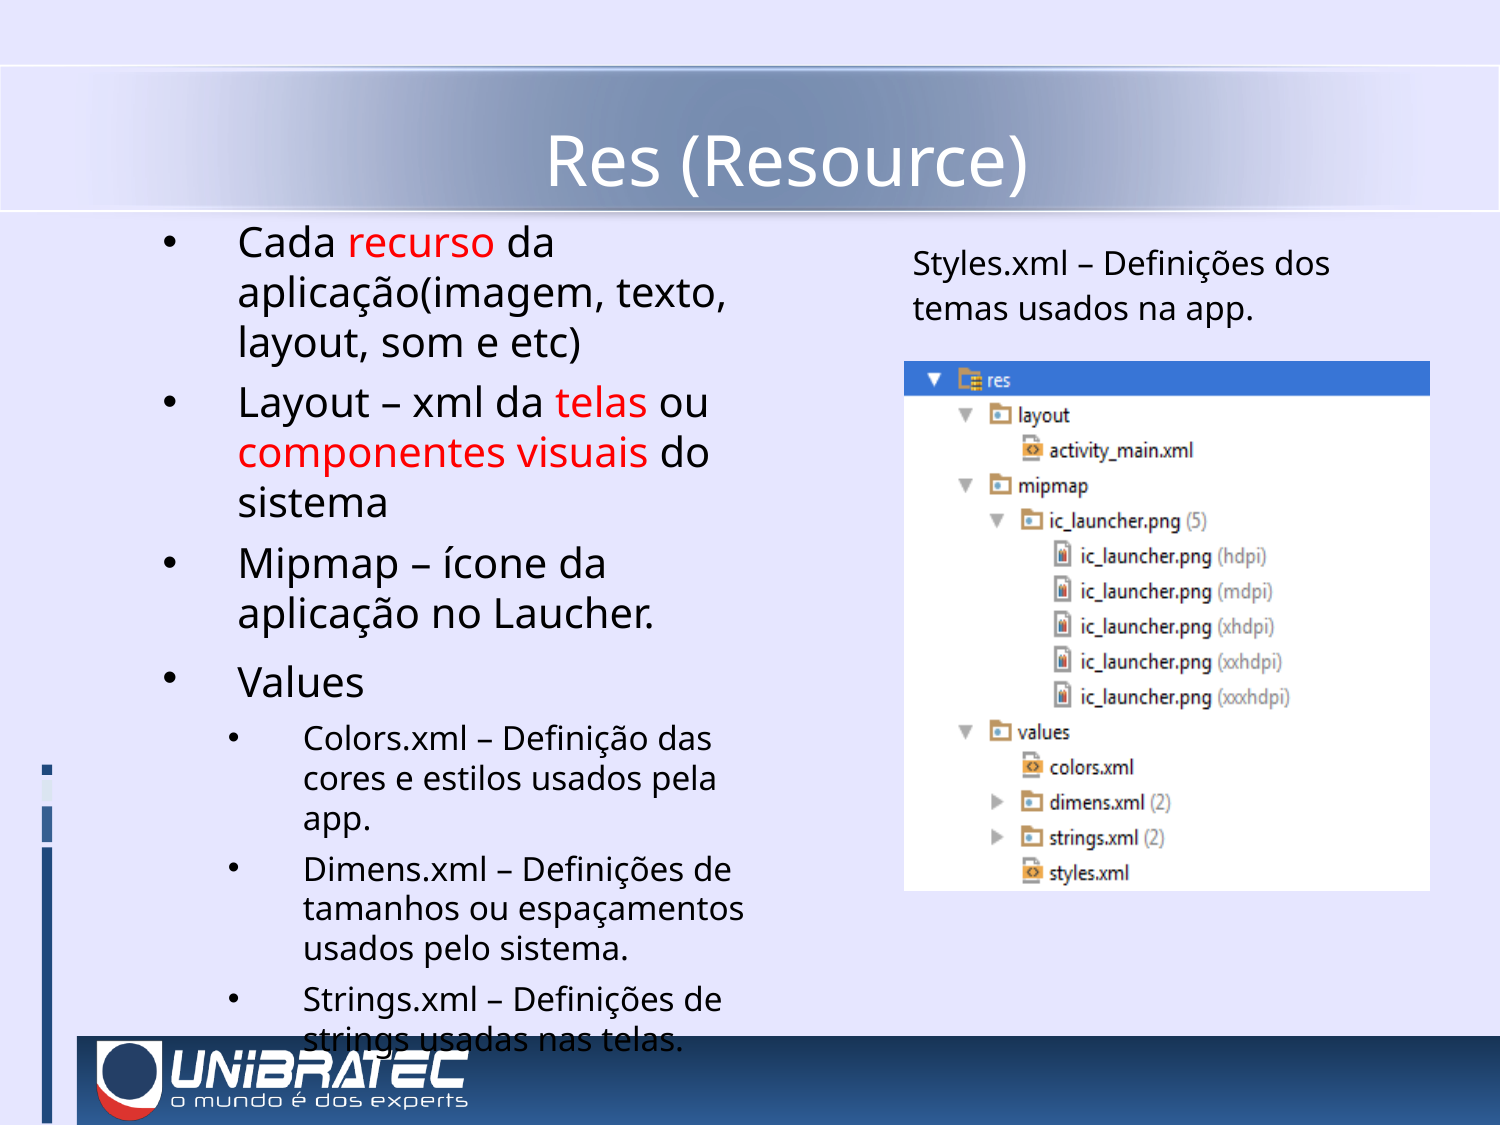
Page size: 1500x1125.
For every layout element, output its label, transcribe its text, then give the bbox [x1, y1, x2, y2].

picture [424, 1040, 433, 1049]
picture [460, 1042, 468, 1049]
picture [0, 58, 1500, 227]
picture [904, 361, 1430, 891]
picture [378, 1040, 388, 1049]
picture [96, 1040, 469, 1121]
title Res (Resource) [150, 84, 1424, 233]
text_box Styles.xml – Definições dos temas usados na app. [897, 232, 1418, 315]
list Cada recurso da aplicação(imagem, texto, layout, som e etc) Layout – xml da telas ou componentes visuais do sistema Mipmap – ícone da aplicação no Laucher. Values Colors.xml – Definição das cores e estilos usados pela app. Dimens.xml – Definições de tamanhos ou espaçamentos usados pelo sistema. Strings.xml – Definições de strings usadas nas telas. [147, 208, 772, 957]
